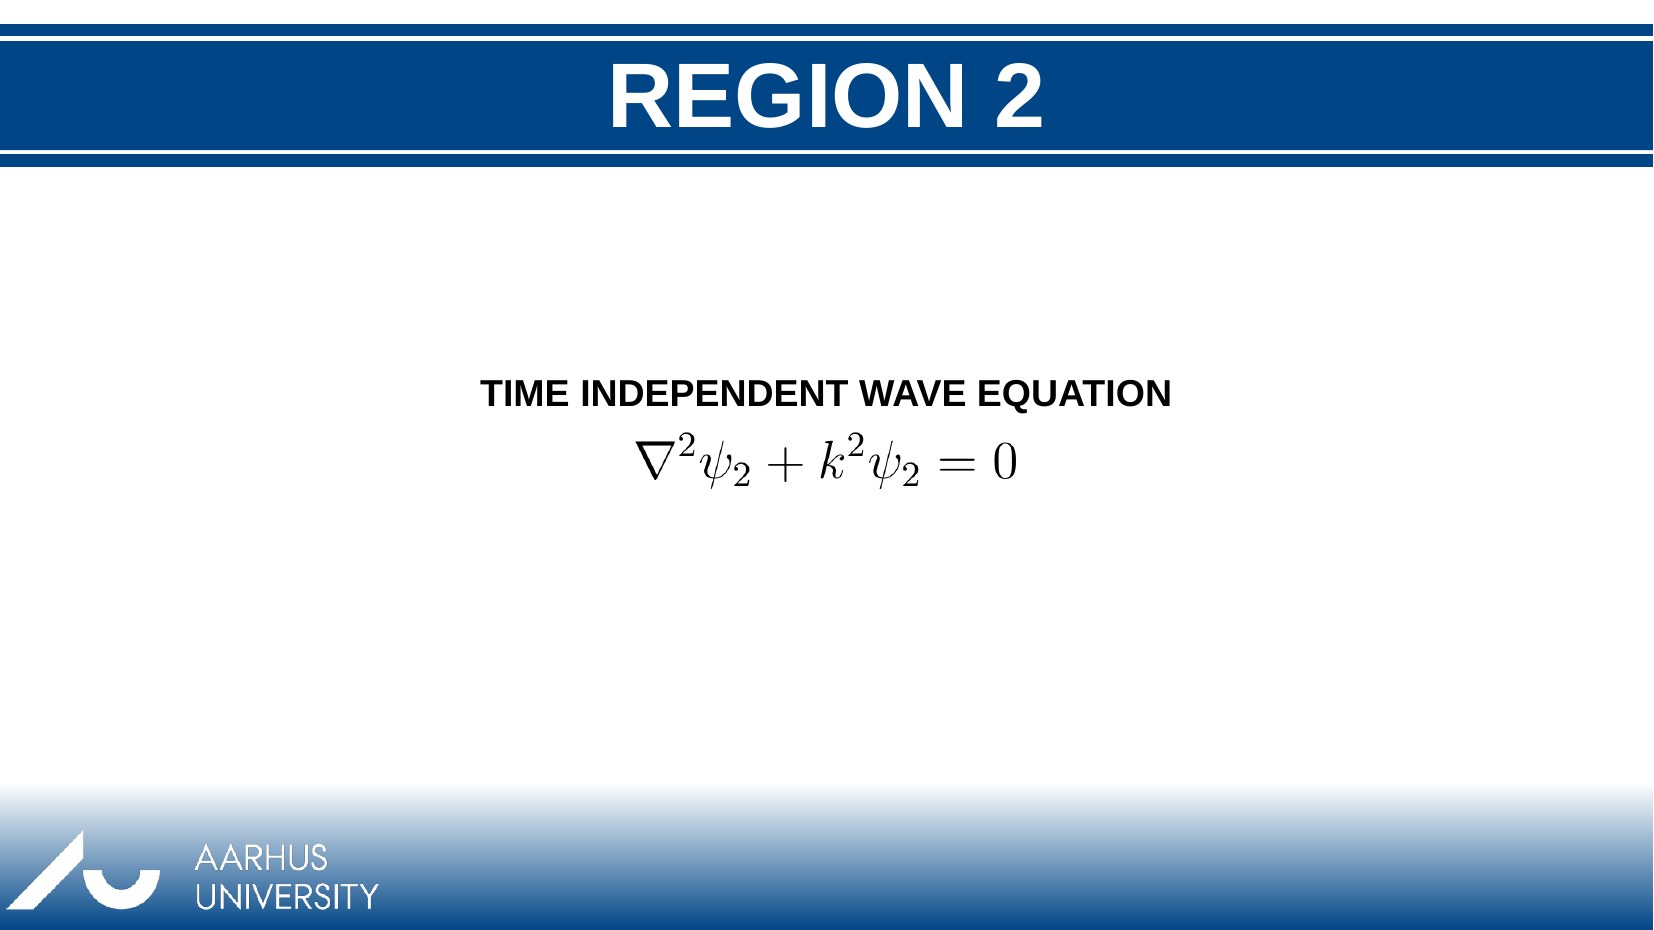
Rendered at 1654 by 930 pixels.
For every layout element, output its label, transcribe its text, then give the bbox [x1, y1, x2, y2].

title REGION 2 [0, 41, 1653, 151]
text_box TIME INDEPENDENT WAVE EQUATION [465, 365, 1188, 423]
picture [620, 422, 1032, 502]
picture [5, 829, 414, 917]
